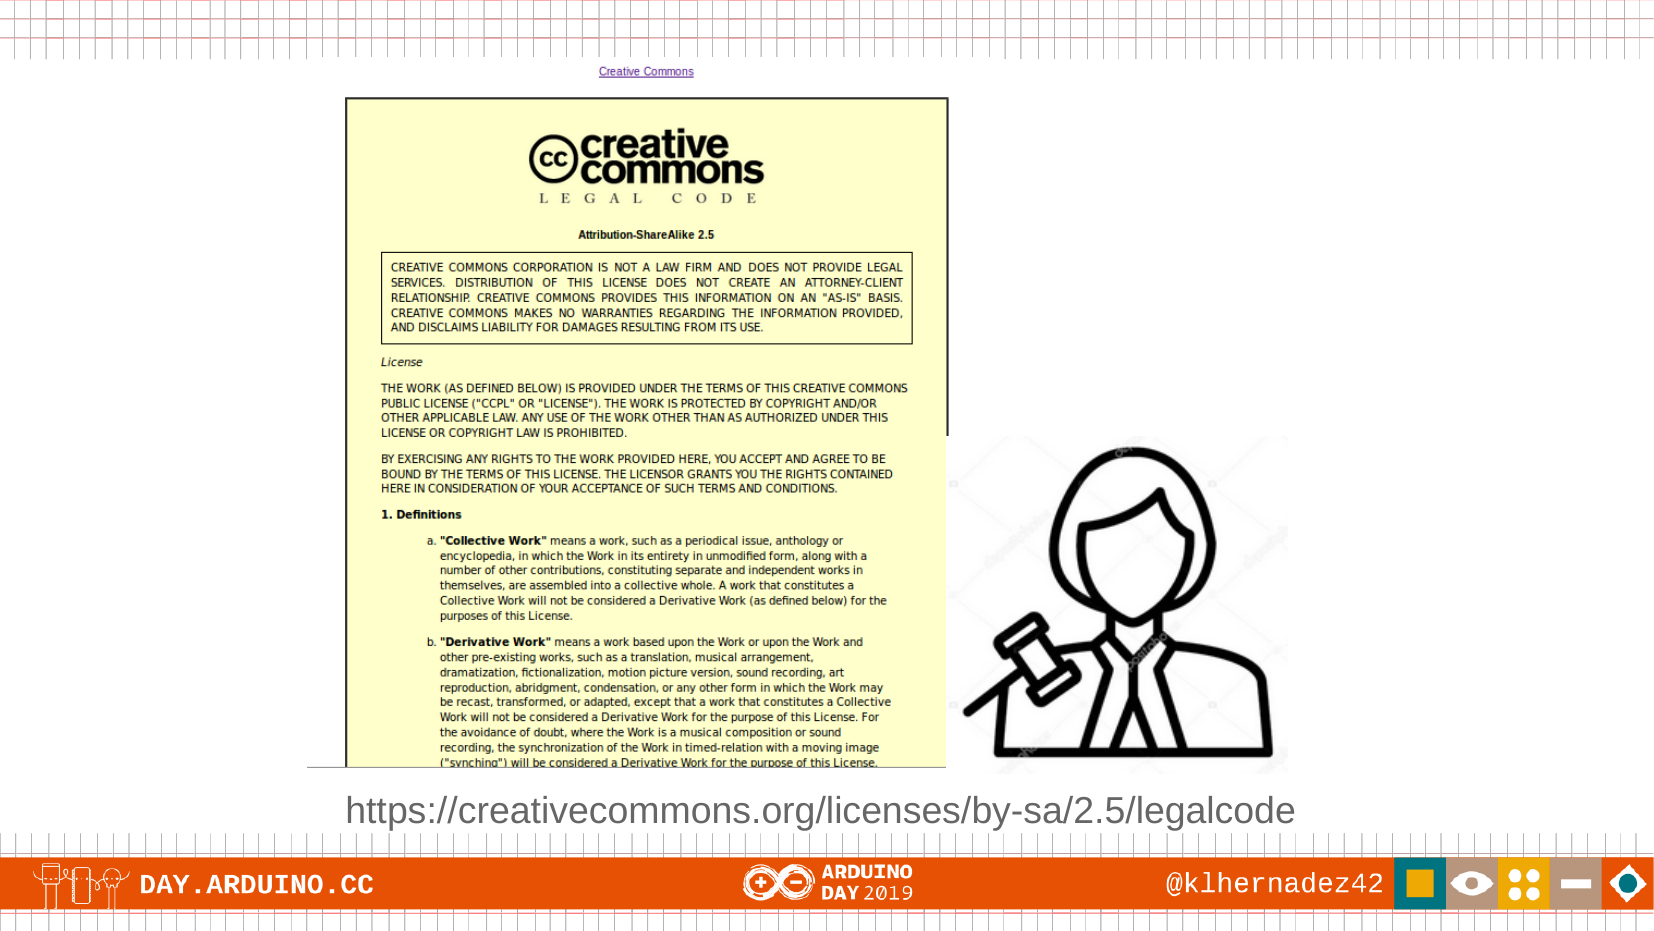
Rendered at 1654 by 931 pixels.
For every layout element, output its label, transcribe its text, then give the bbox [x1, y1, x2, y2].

text_box https://creativecommons.org/licenses/by-sa/2.5/legalcode [330, 781, 1312, 839]
picture [0, 0, 1654, 931]
